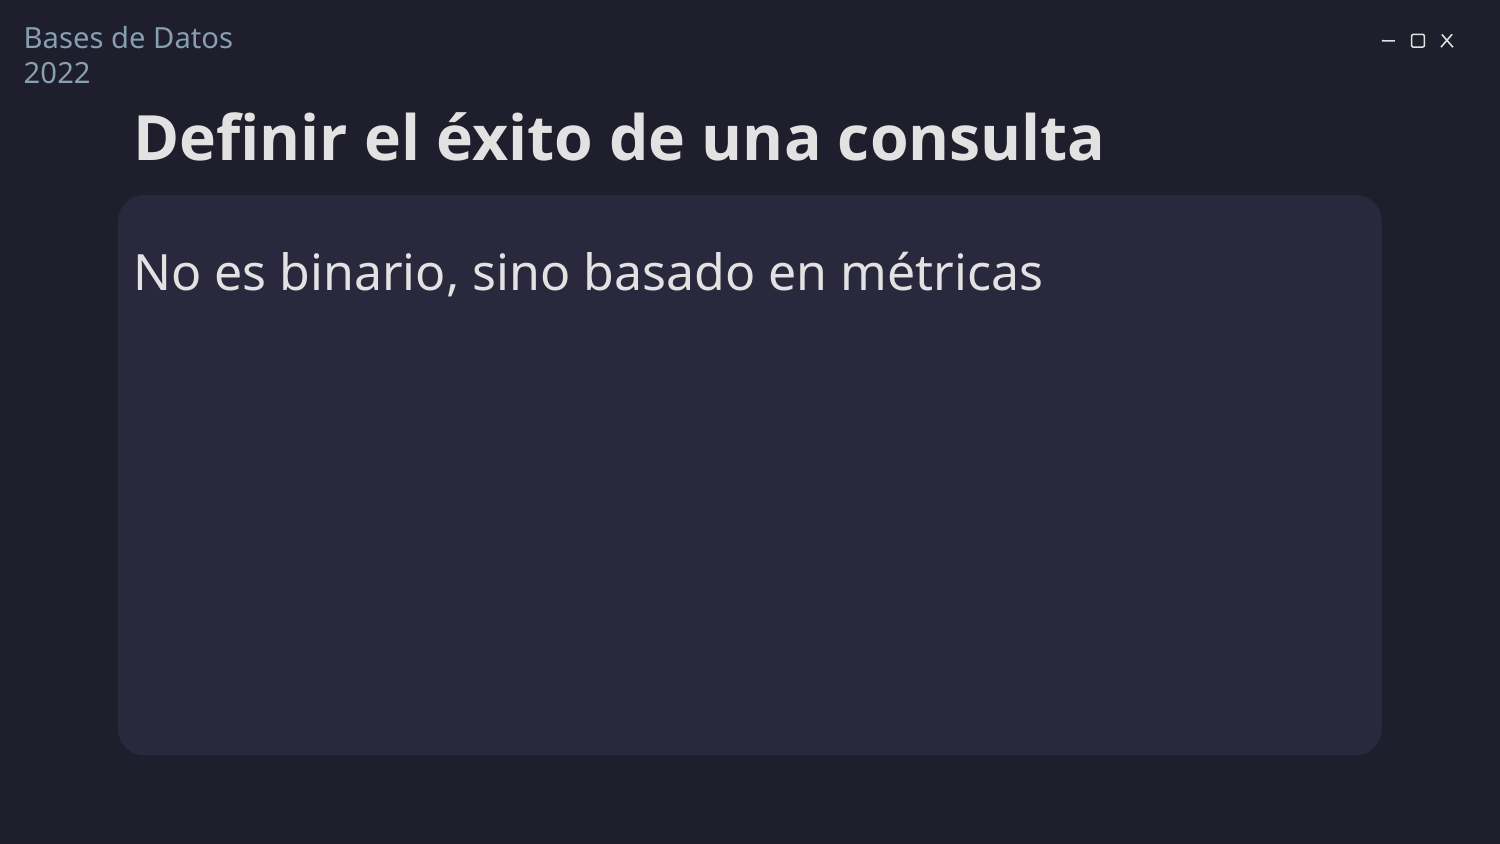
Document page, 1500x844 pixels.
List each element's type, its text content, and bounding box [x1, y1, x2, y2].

list No es binario, sino basado en métricas [118, 195, 1382, 750]
title Definir el éxito de una consulta [118, 88, 1382, 183]
